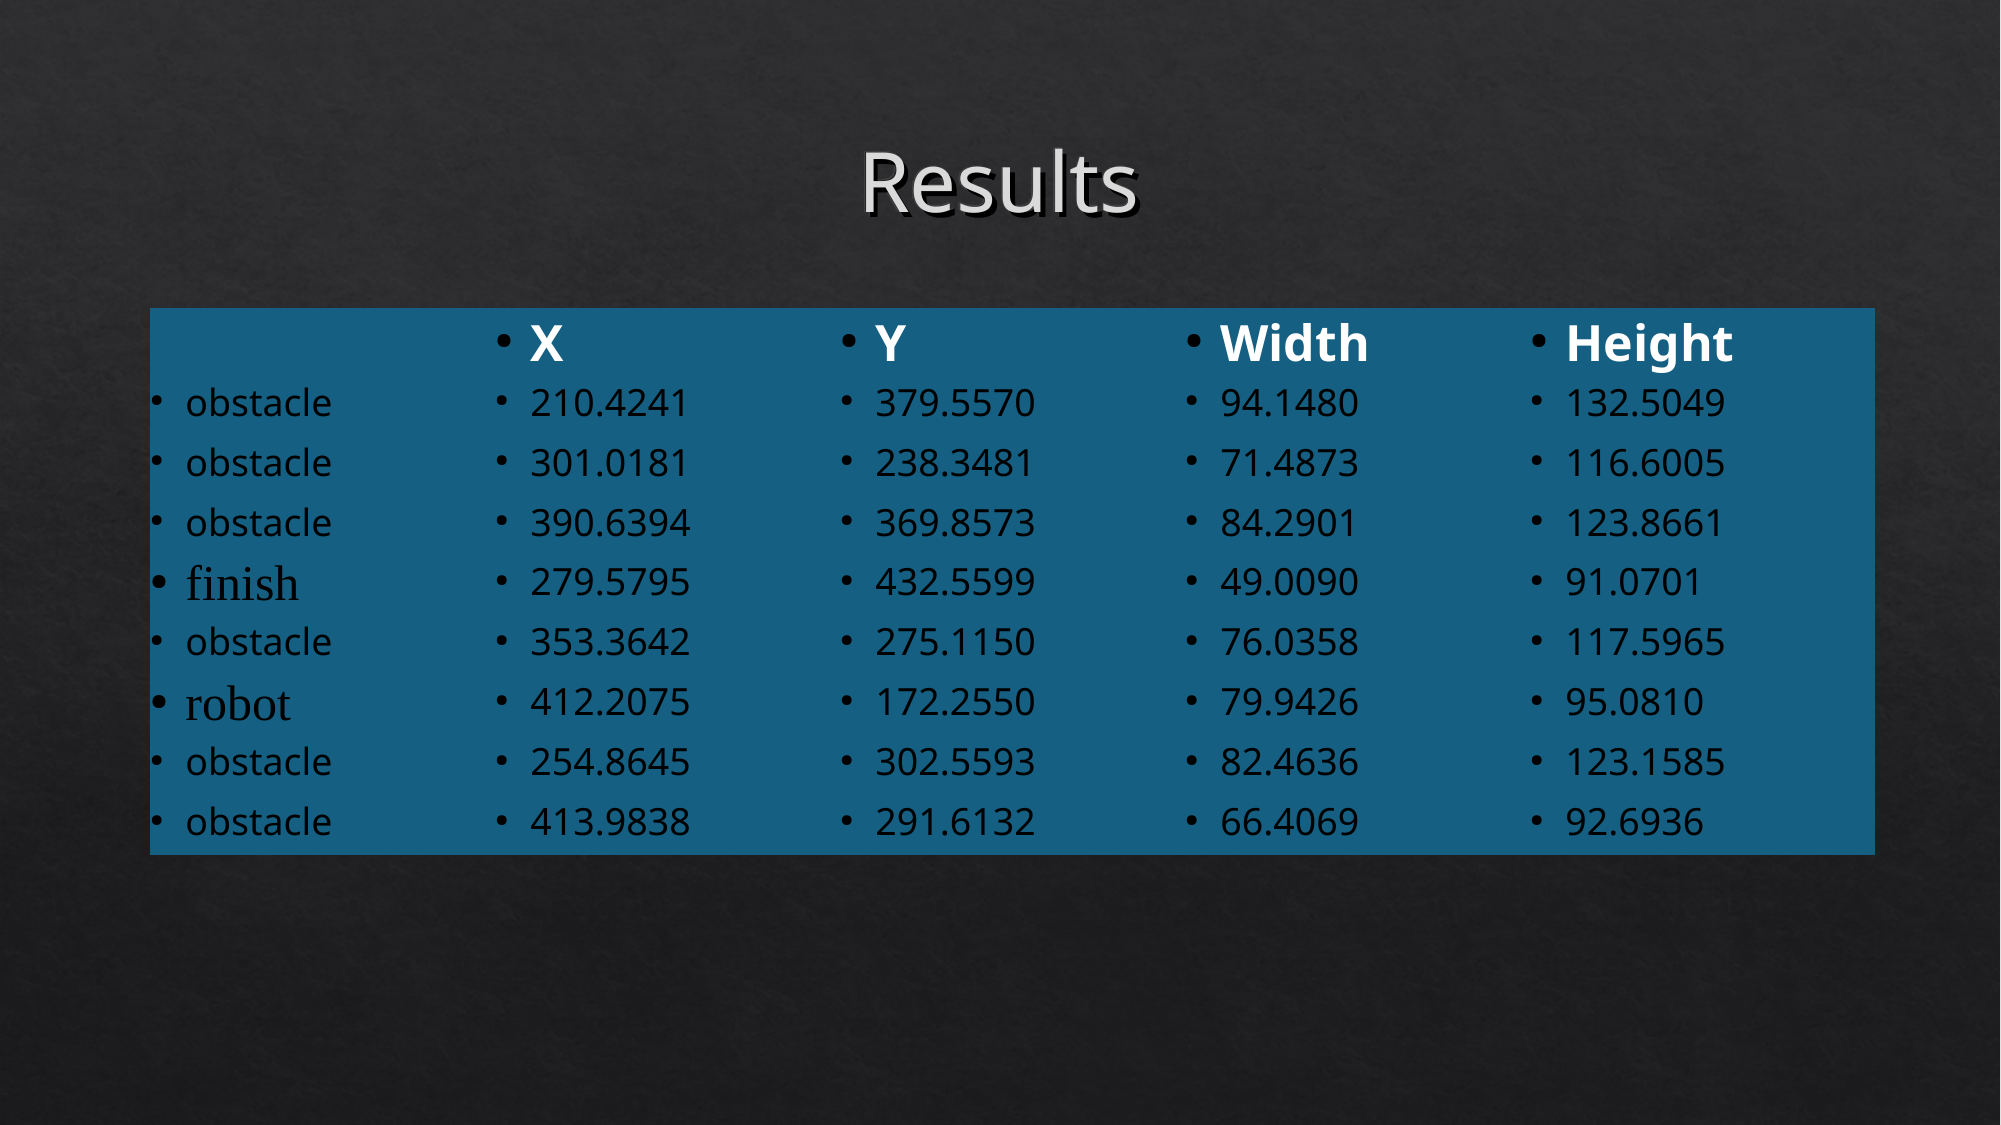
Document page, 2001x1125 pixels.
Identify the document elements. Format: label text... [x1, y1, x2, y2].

table_cell robot [150, 676, 495, 736]
table_cell obstacle [150, 736, 495, 796]
table_cell obstacle [150, 616, 495, 676]
table_cell 123.8661 [1530, 496, 1875, 556]
table_cell 76.0358 [1185, 616, 1530, 676]
table_header Width [1185, 308, 1530, 376]
table_cell 275.1150 [840, 616, 1185, 676]
table_cell 432.5599 [840, 556, 1185, 616]
table_header Y [840, 308, 1185, 376]
table_cell 123.1585 [1530, 736, 1875, 796]
table_cell 254.8645 [495, 736, 840, 796]
table_cell 79.9426 [1185, 676, 1530, 736]
table_header [150, 308, 495, 376]
table_cell 291.6132 [840, 796, 1185, 855]
table_cell 49.0090 [1185, 556, 1530, 616]
table_cell 238.3481 [840, 436, 1185, 496]
table_cell 94.1480 [1185, 376, 1530, 436]
table_cell 279.5795 [495, 556, 840, 616]
table_cell 71.4873 [1185, 436, 1530, 496]
table_cell 301.0181 [495, 436, 840, 496]
table_cell obstacle [150, 376, 495, 436]
table_cell obstacle [150, 436, 495, 496]
table_cell 117.5965 [1530, 616, 1875, 676]
table_cell 379.5570 [840, 376, 1185, 436]
table_cell 132.5049 [1530, 376, 1875, 436]
table_cell 353.3642 [495, 616, 840, 676]
table_cell 116.6005 [1530, 436, 1875, 496]
table_cell 390.6394 [495, 496, 840, 556]
table_cell 95.0810 [1530, 676, 1875, 736]
table_cell 302.5593 [840, 736, 1185, 796]
table_cell 91.0701 [1530, 556, 1875, 616]
table_cell finish [150, 556, 495, 616]
table_cell 172.2550 [840, 676, 1185, 736]
table_header X [495, 308, 840, 376]
table_header Height [1530, 308, 1875, 376]
table_cell obstacle [150, 796, 495, 855]
table_cell 412.2075 [495, 676, 840, 736]
title Results [149, 99, 1849, 260]
table_cell 369.8573 [840, 496, 1185, 556]
table_cell 210.4241 [495, 376, 840, 436]
table_cell 66.4069 [1185, 796, 1530, 855]
table_cell 92.6936 [1530, 796, 1875, 855]
table_cell obstacle [150, 496, 495, 556]
table_cell 82.4636 [1185, 736, 1530, 796]
table_cell 84.2901 [1185, 496, 1530, 556]
table_cell 413.9838 [495, 796, 840, 855]
